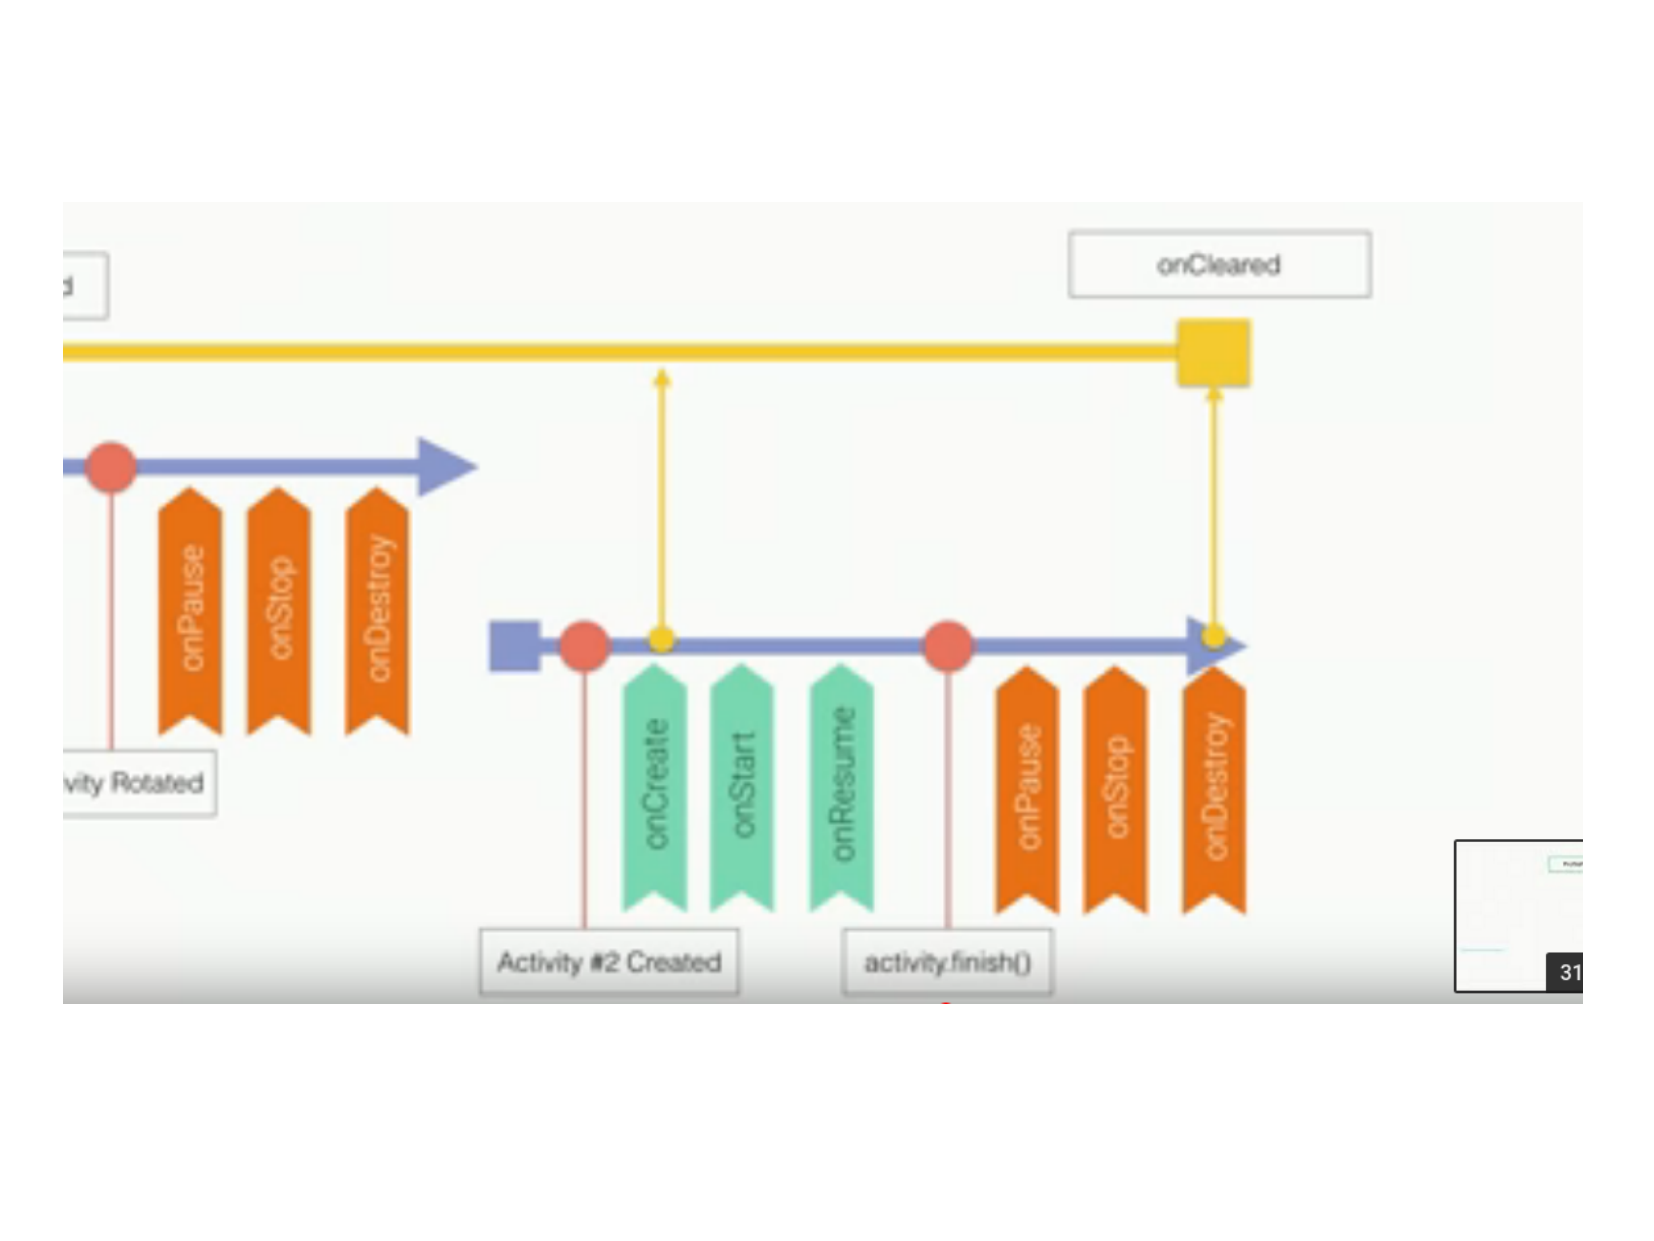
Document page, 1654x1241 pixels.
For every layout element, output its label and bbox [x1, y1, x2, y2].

picture [63, 202, 1583, 1004]
